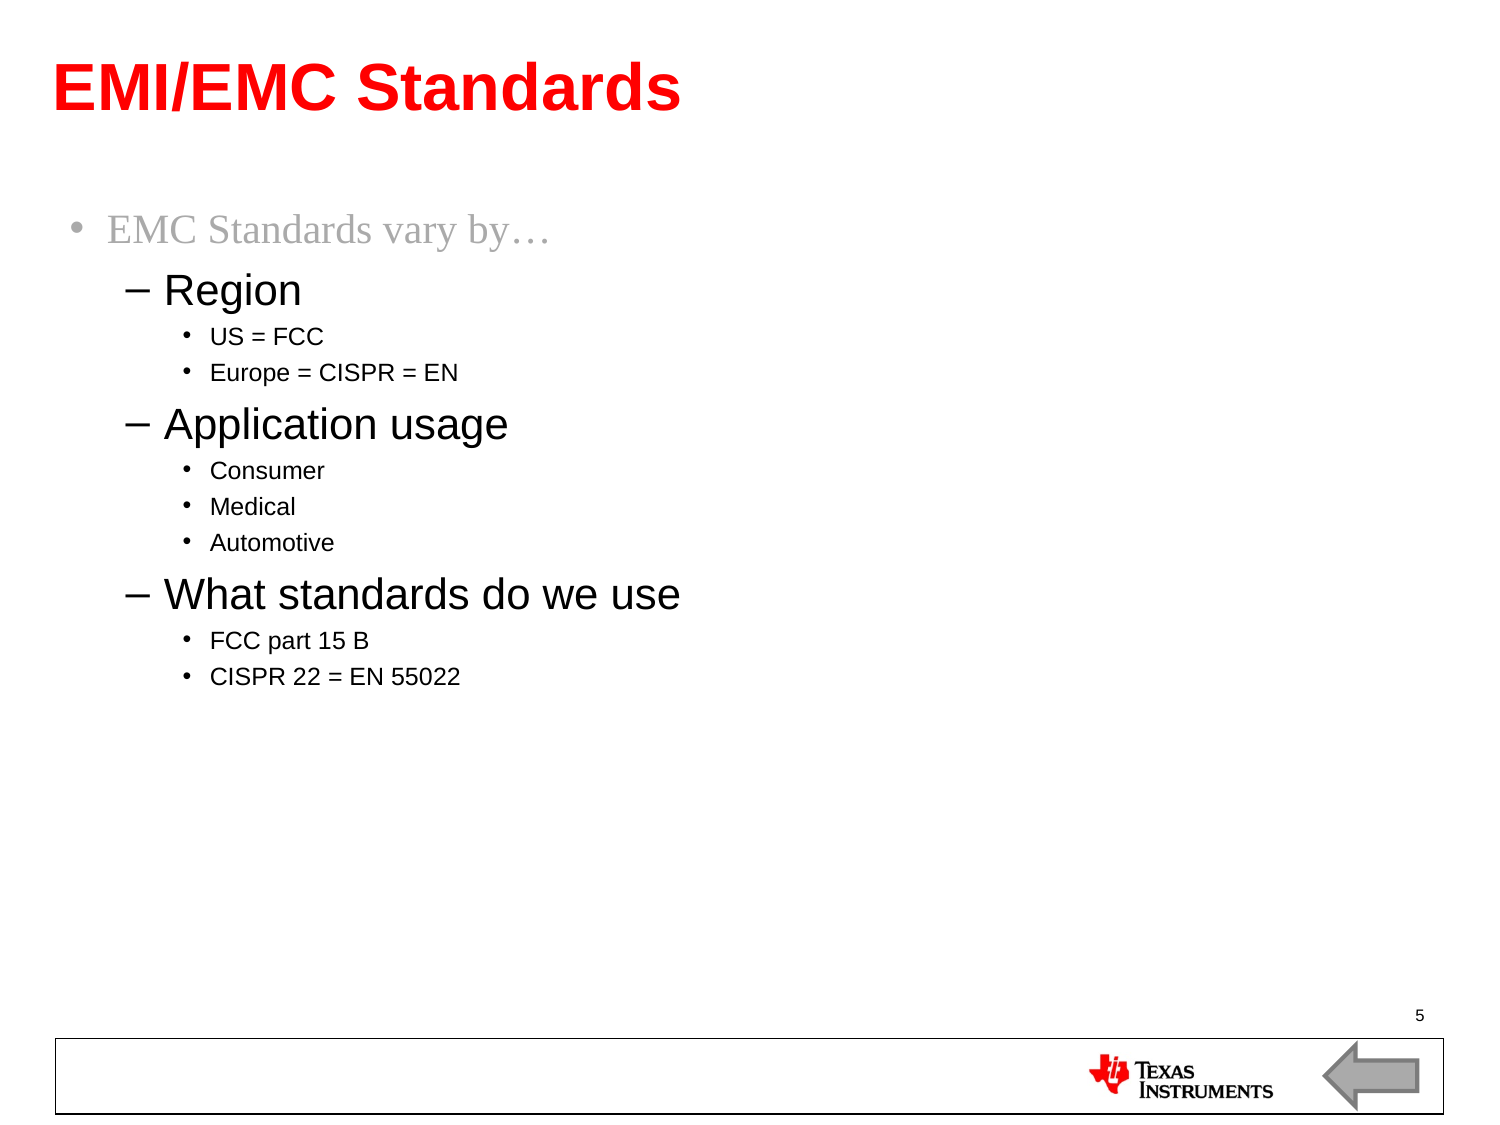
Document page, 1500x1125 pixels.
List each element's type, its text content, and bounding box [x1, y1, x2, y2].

title EMI/EMC Standards [37, 23, 1426, 158]
list EMC Standards vary by… Region US = FCC Europe = CISPR = EN Application usage Consumer Medical Automotive What standards do we use FCC part 15 B CISPR 22 = EN 55022 [54, 194, 1444, 965]
text_box <numero> [1089, 997, 1440, 1031]
text_box [1324, 1045, 1418, 1107]
picture [1087, 1052, 1274, 1099]
